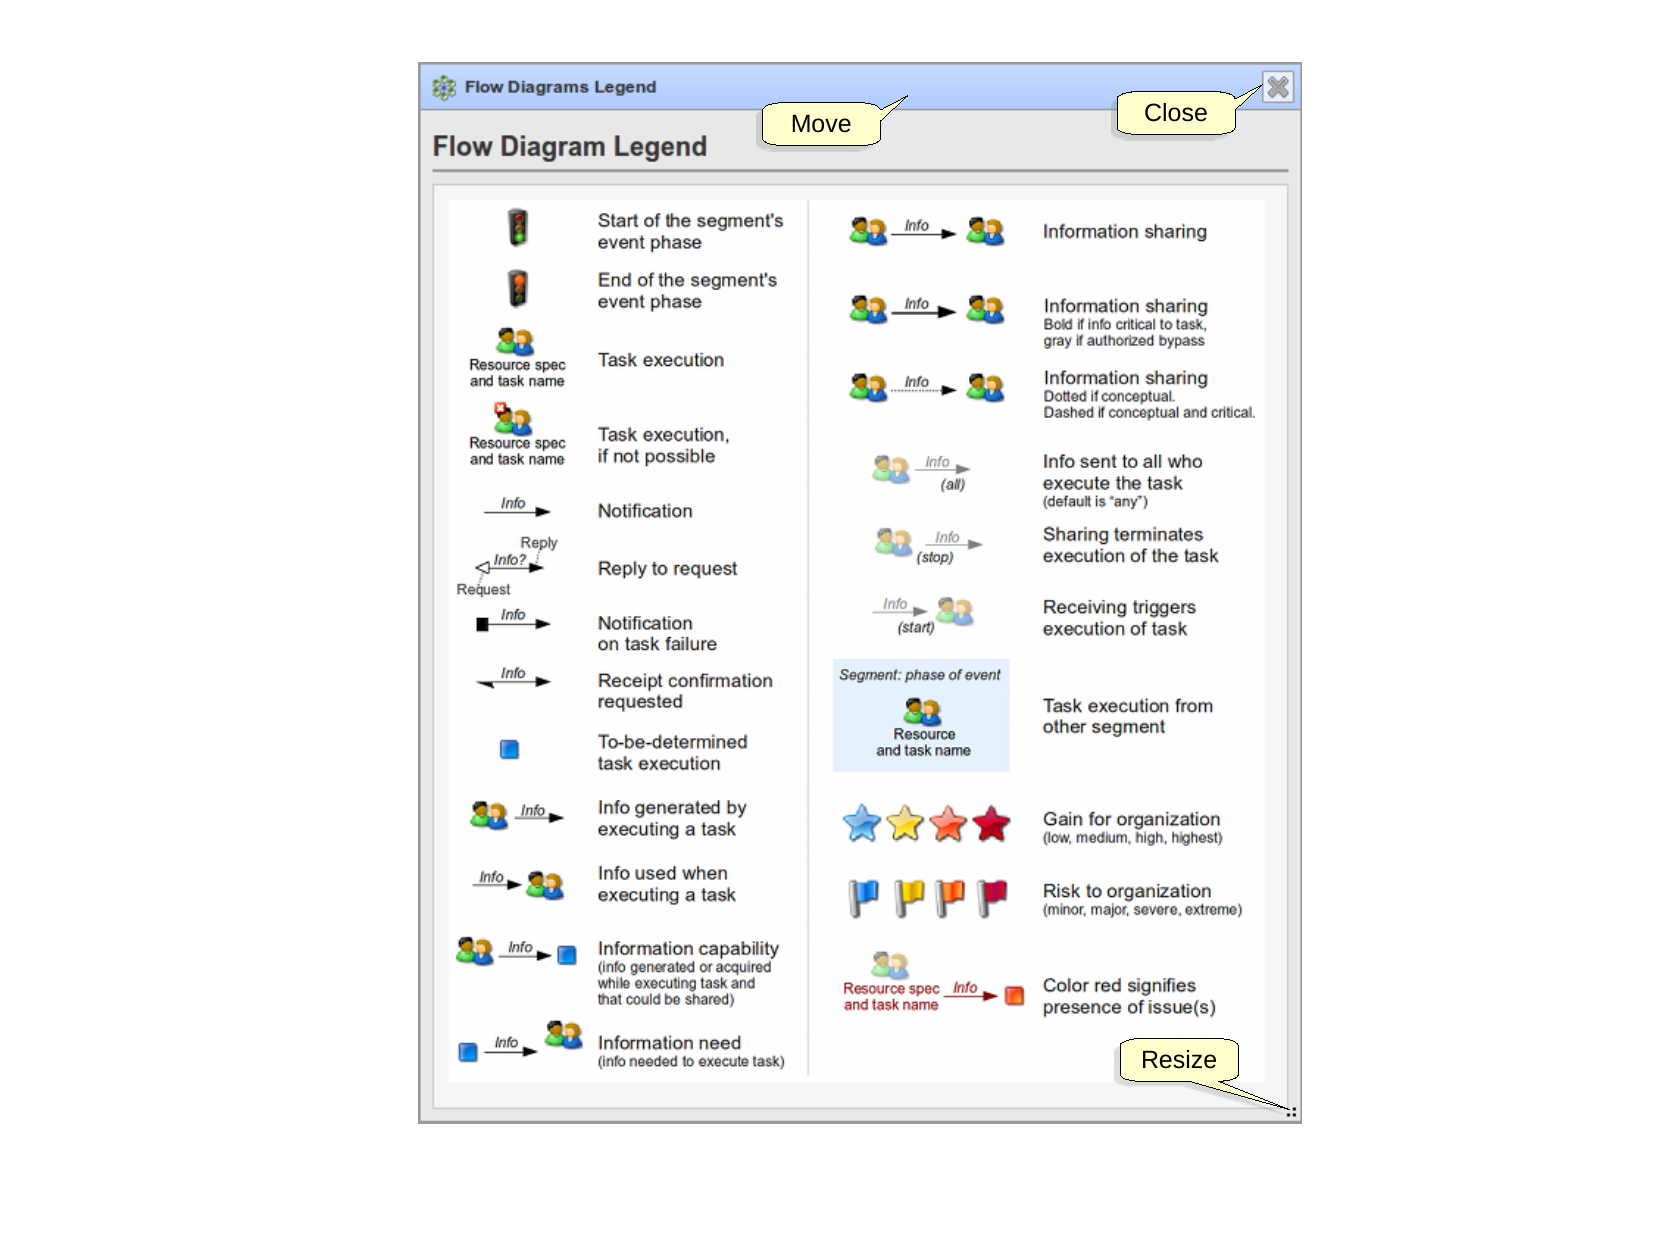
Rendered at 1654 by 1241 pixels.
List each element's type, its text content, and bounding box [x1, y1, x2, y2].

picture [418, 62, 1302, 1124]
text_box Resize [1120, 1038, 1290, 1110]
text_box Close [1117, 84, 1263, 135]
text_box Move [762, 95, 908, 146]
